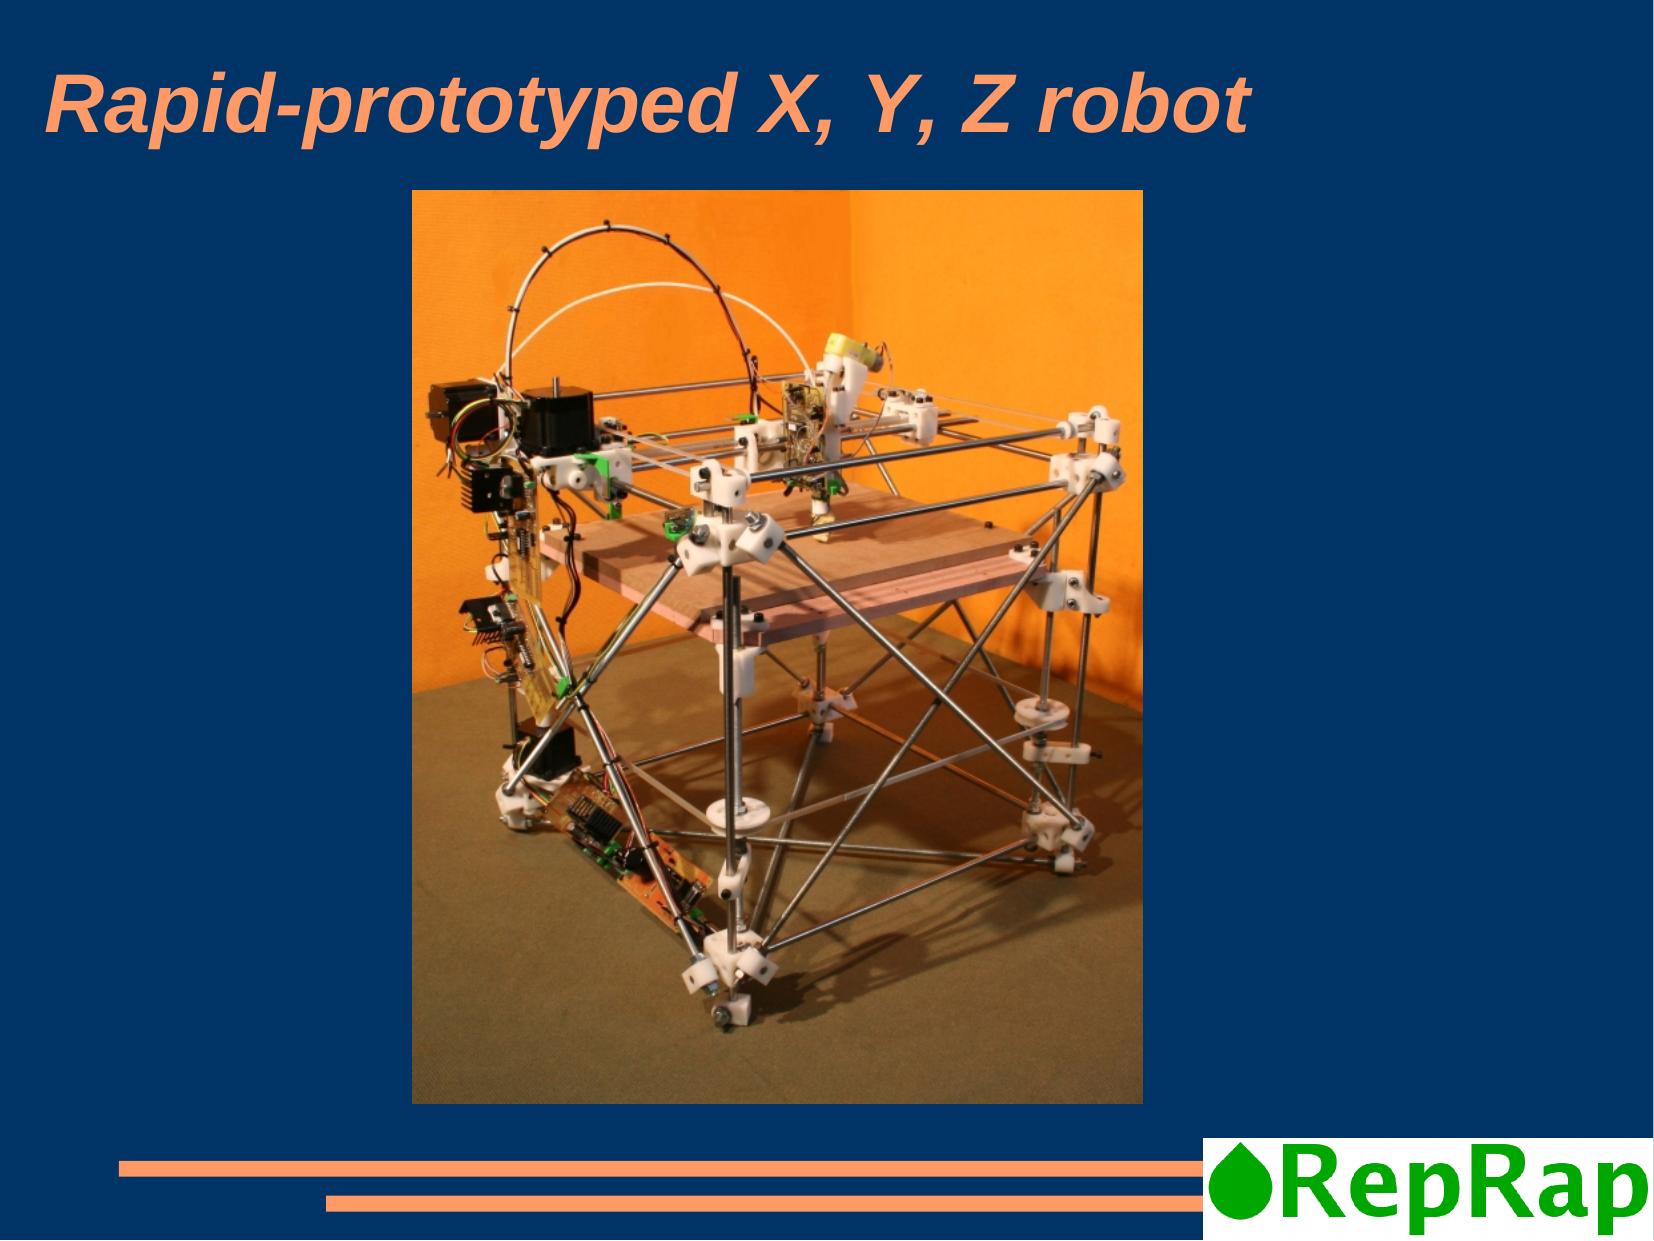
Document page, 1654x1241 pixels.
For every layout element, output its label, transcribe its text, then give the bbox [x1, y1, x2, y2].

title Rapid-prototyped X, Y, Z robot [44, 0, 1574, 208]
picture [1203, 1138, 1654, 1241]
picture [412, 190, 1143, 1104]
